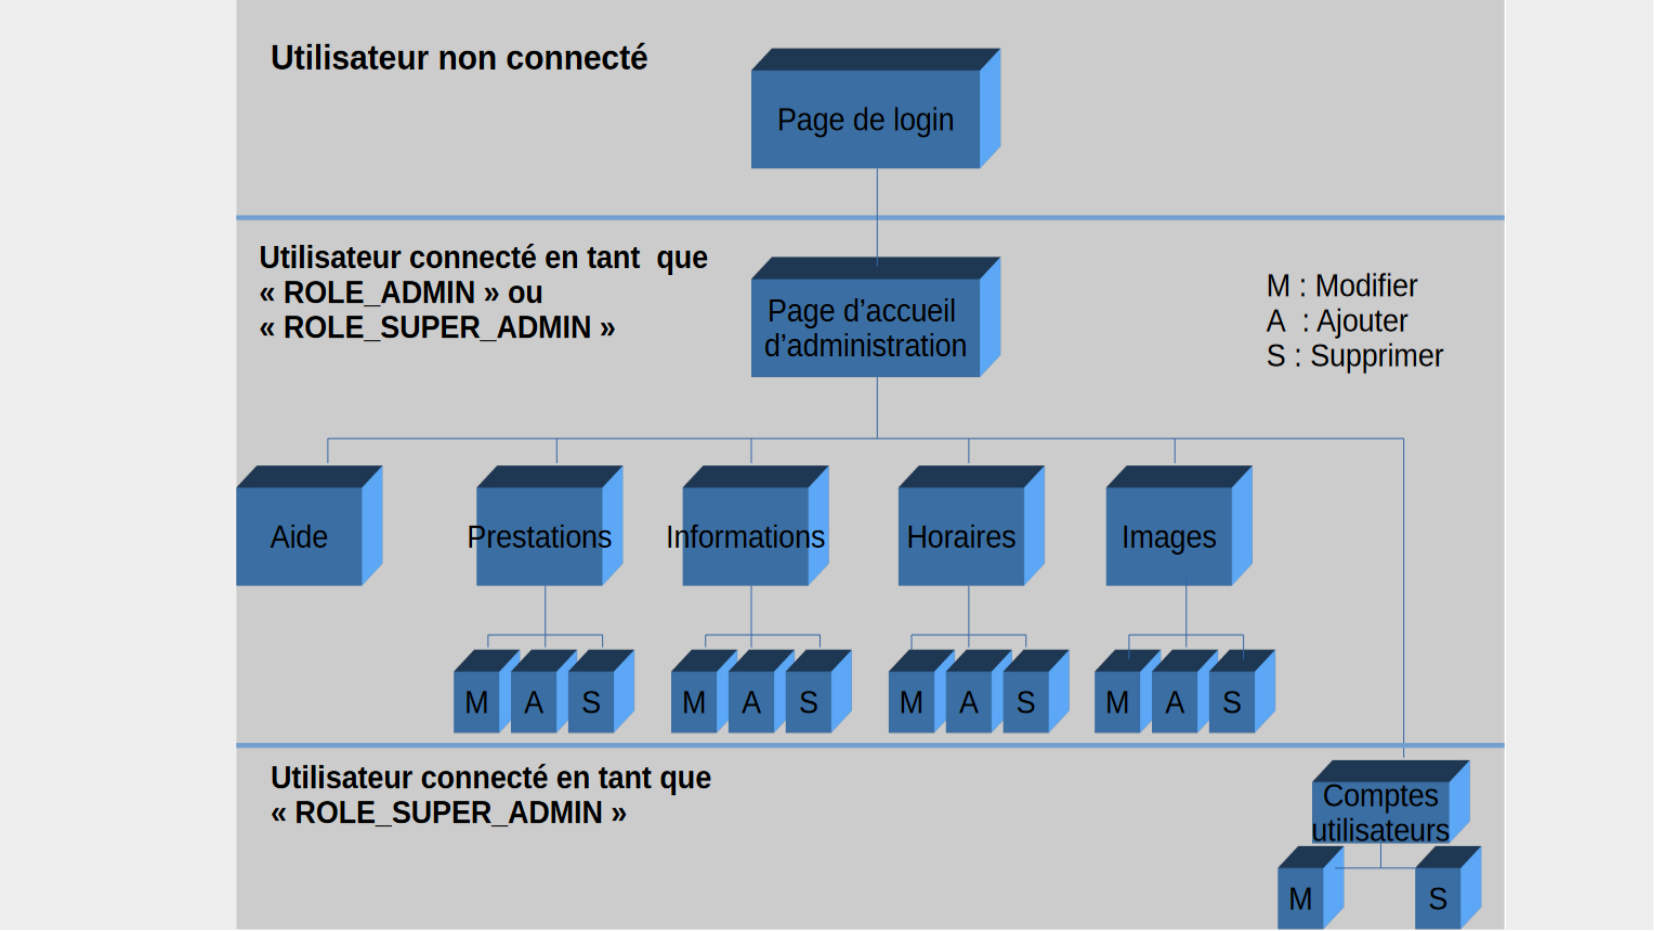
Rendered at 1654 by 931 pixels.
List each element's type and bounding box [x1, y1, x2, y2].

picture [236, 0, 1506, 931]
